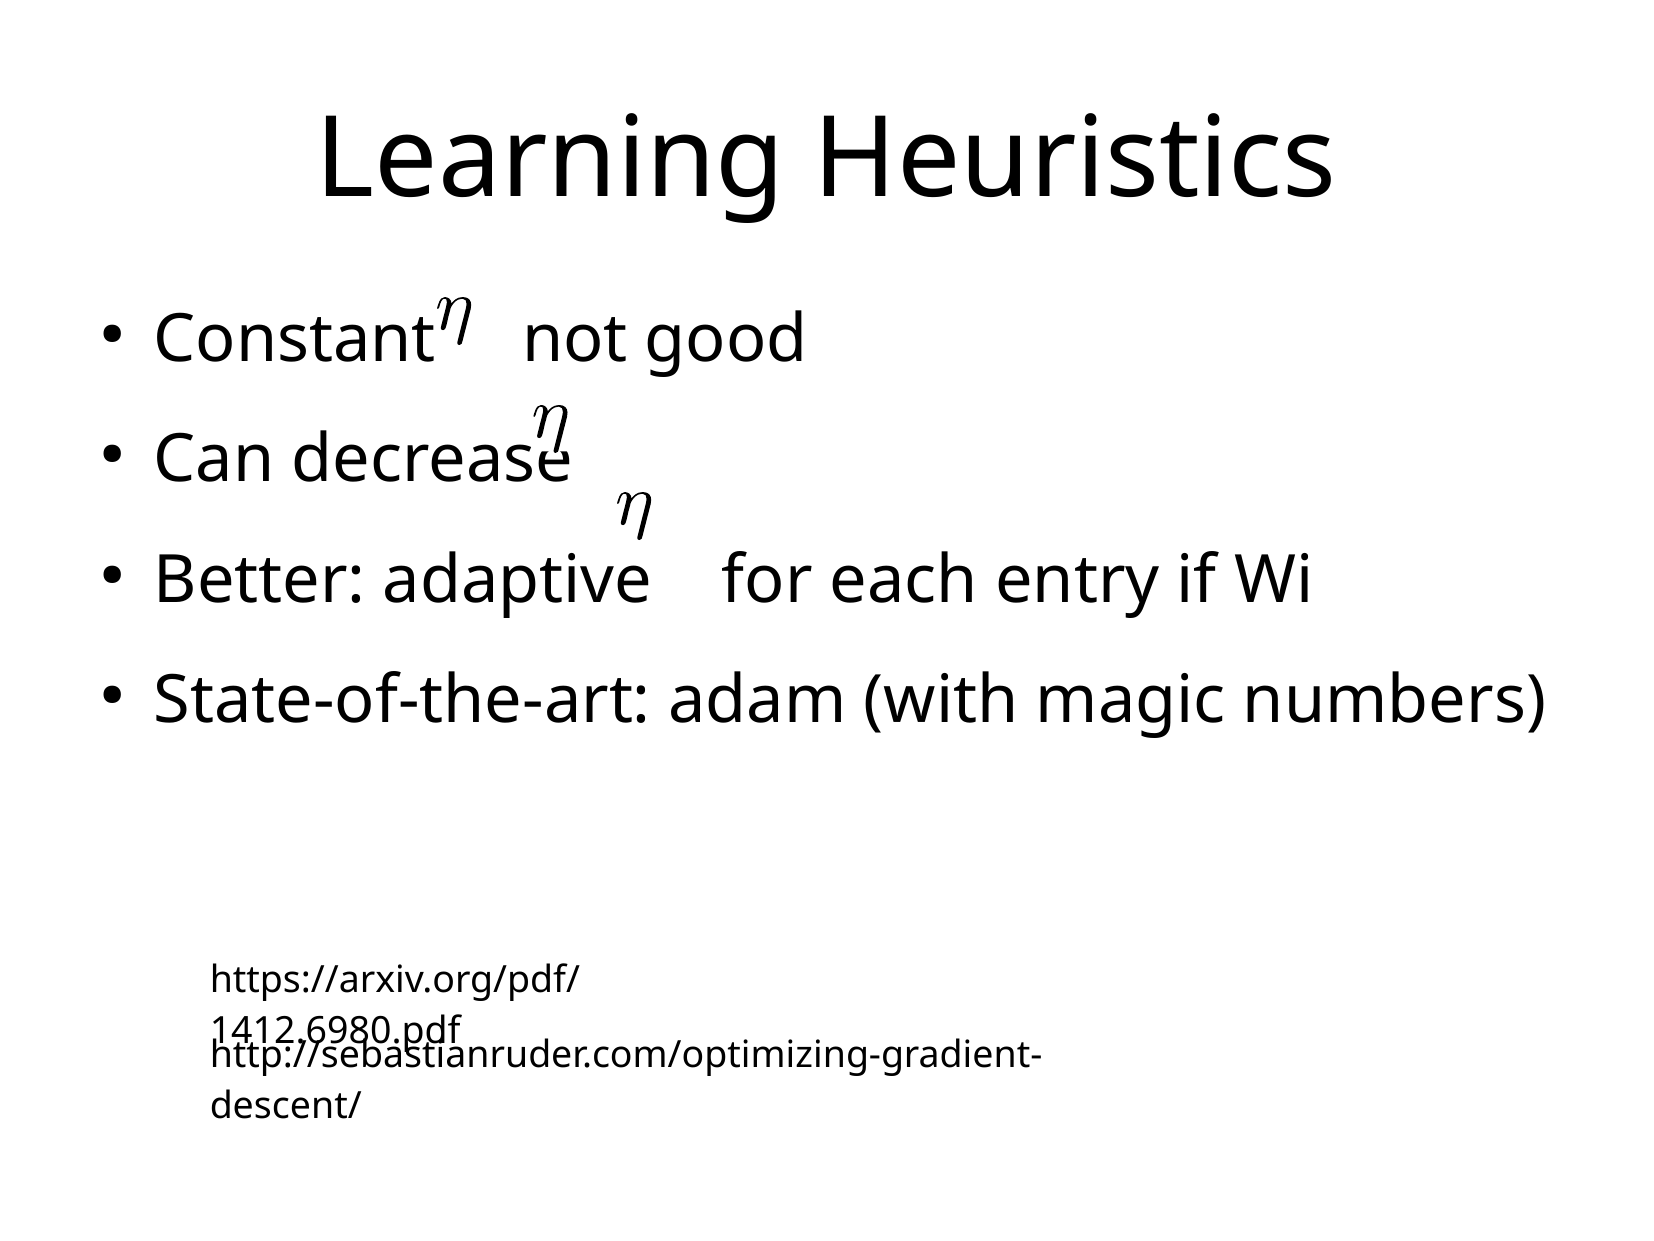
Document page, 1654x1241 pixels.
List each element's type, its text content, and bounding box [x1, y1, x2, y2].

text_box [531, 405, 571, 453]
list Constant not good Can decrease Better: adaptive for each entry if Wi State-of-the-art: adam (with magic numbers) [82, 290, 1571, 1010]
text_box [615, 492, 654, 541]
text_box https://arxiv.org/pdf/1412.6980.pdf [195, 945, 755, 1035]
text_box http://sebastianruder.com/optimizing-gradient-descent/ [195, 1020, 1201, 1111]
text_box [435, 297, 474, 346]
title Learning Heuristics [82, 49, 1571, 257]
